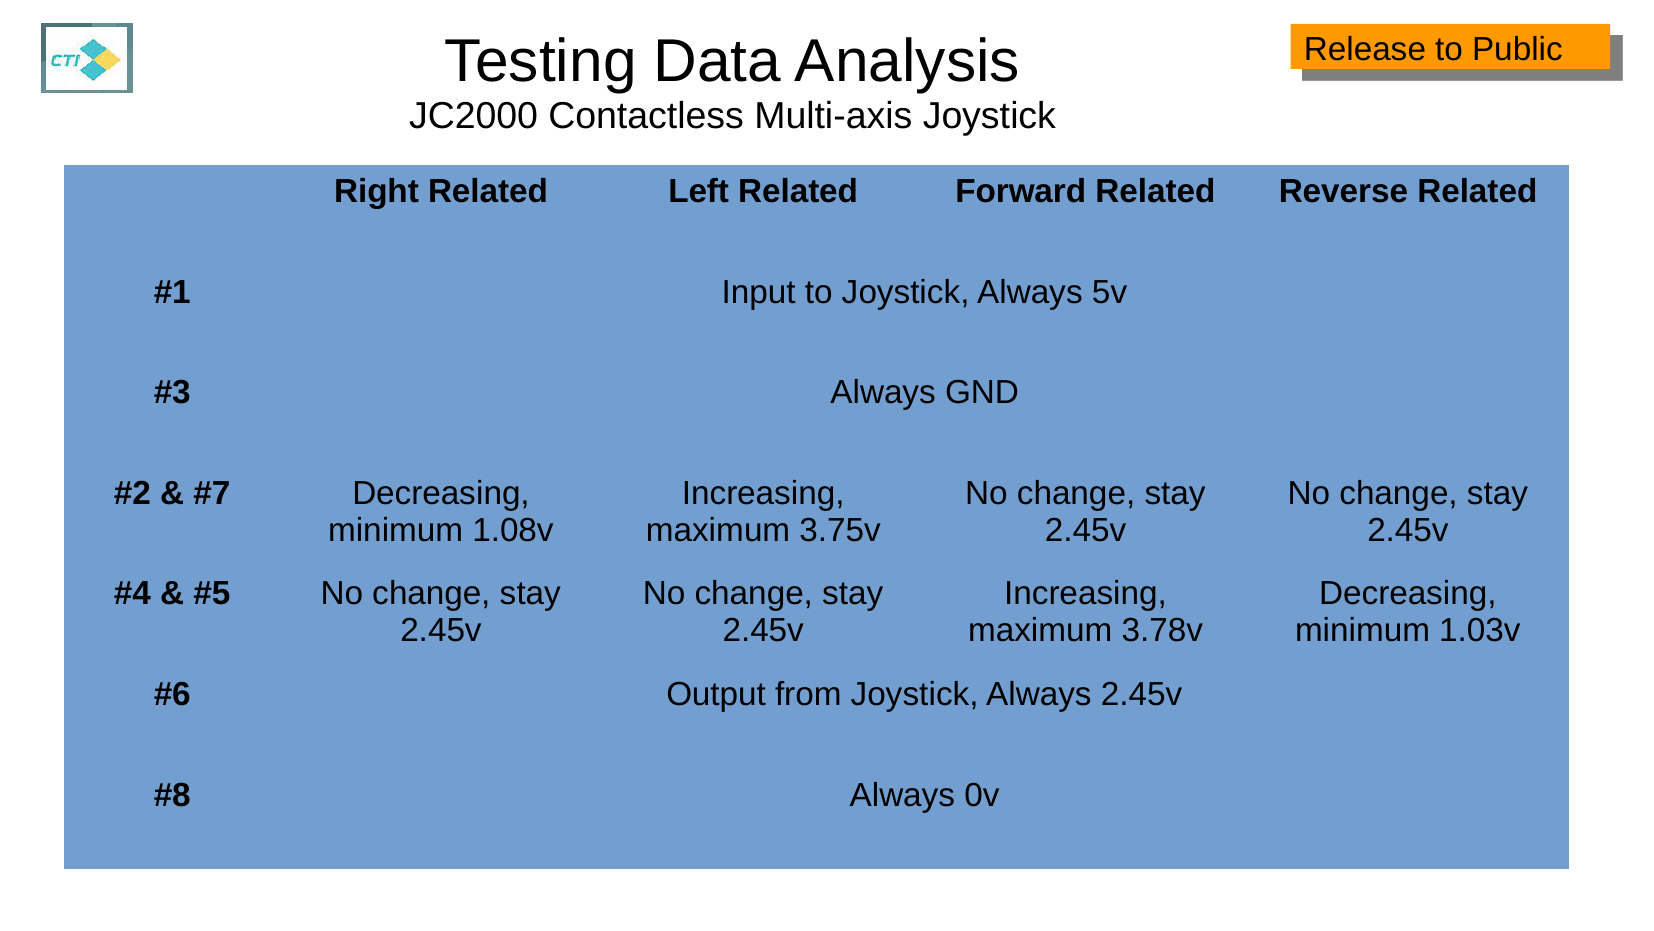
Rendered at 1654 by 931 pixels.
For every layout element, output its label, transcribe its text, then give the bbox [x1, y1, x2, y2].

table_cell Always GND [280, 366, 1569, 467]
table_cell Decreasing, minimum 1.03v [1247, 567, 1569, 668]
table_cell #8 [64, 769, 280, 869]
table_cell #2 & #7 [64, 467, 280, 567]
table_cell #1 [64, 266, 280, 366]
table_cell No change, stay 2.45v [925, 467, 1247, 567]
text_box Release to Public [1290, 23, 1611, 69]
picture [41, 23, 133, 93]
table_cell Decreasing, minimum 1.08v [280, 467, 602, 567]
table_cell No change, stay 2.45v [280, 567, 602, 668]
table_cell #4 & #5 [64, 567, 280, 668]
table_cell Increasing, maximum 3.75v [602, 467, 925, 567]
table_header Reverse Related [1247, 165, 1569, 266]
table_header Left Related [602, 165, 925, 266]
title Testing Data Analysis JC2000 Contactless Multi-axis Joystick [0, 2, 1477, 158]
table_header Forward Related [925, 165, 1247, 266]
table_cell Increasing, maximum 3.78v [925, 567, 1247, 668]
table_cell Input to Joystick, Always 5v [280, 266, 1569, 366]
table_header [64, 165, 280, 266]
table_cell #3 [64, 366, 280, 467]
table_cell #6 [64, 668, 280, 769]
table_cell Always 0v [280, 769, 1569, 869]
table_header Right Related [280, 165, 602, 266]
table_cell No change, stay 2.45v [1247, 467, 1569, 567]
table_cell Output from Joystick, Always 2.45v [280, 668, 1569, 769]
table_cell No change, stay 2.45v [602, 567, 925, 668]
